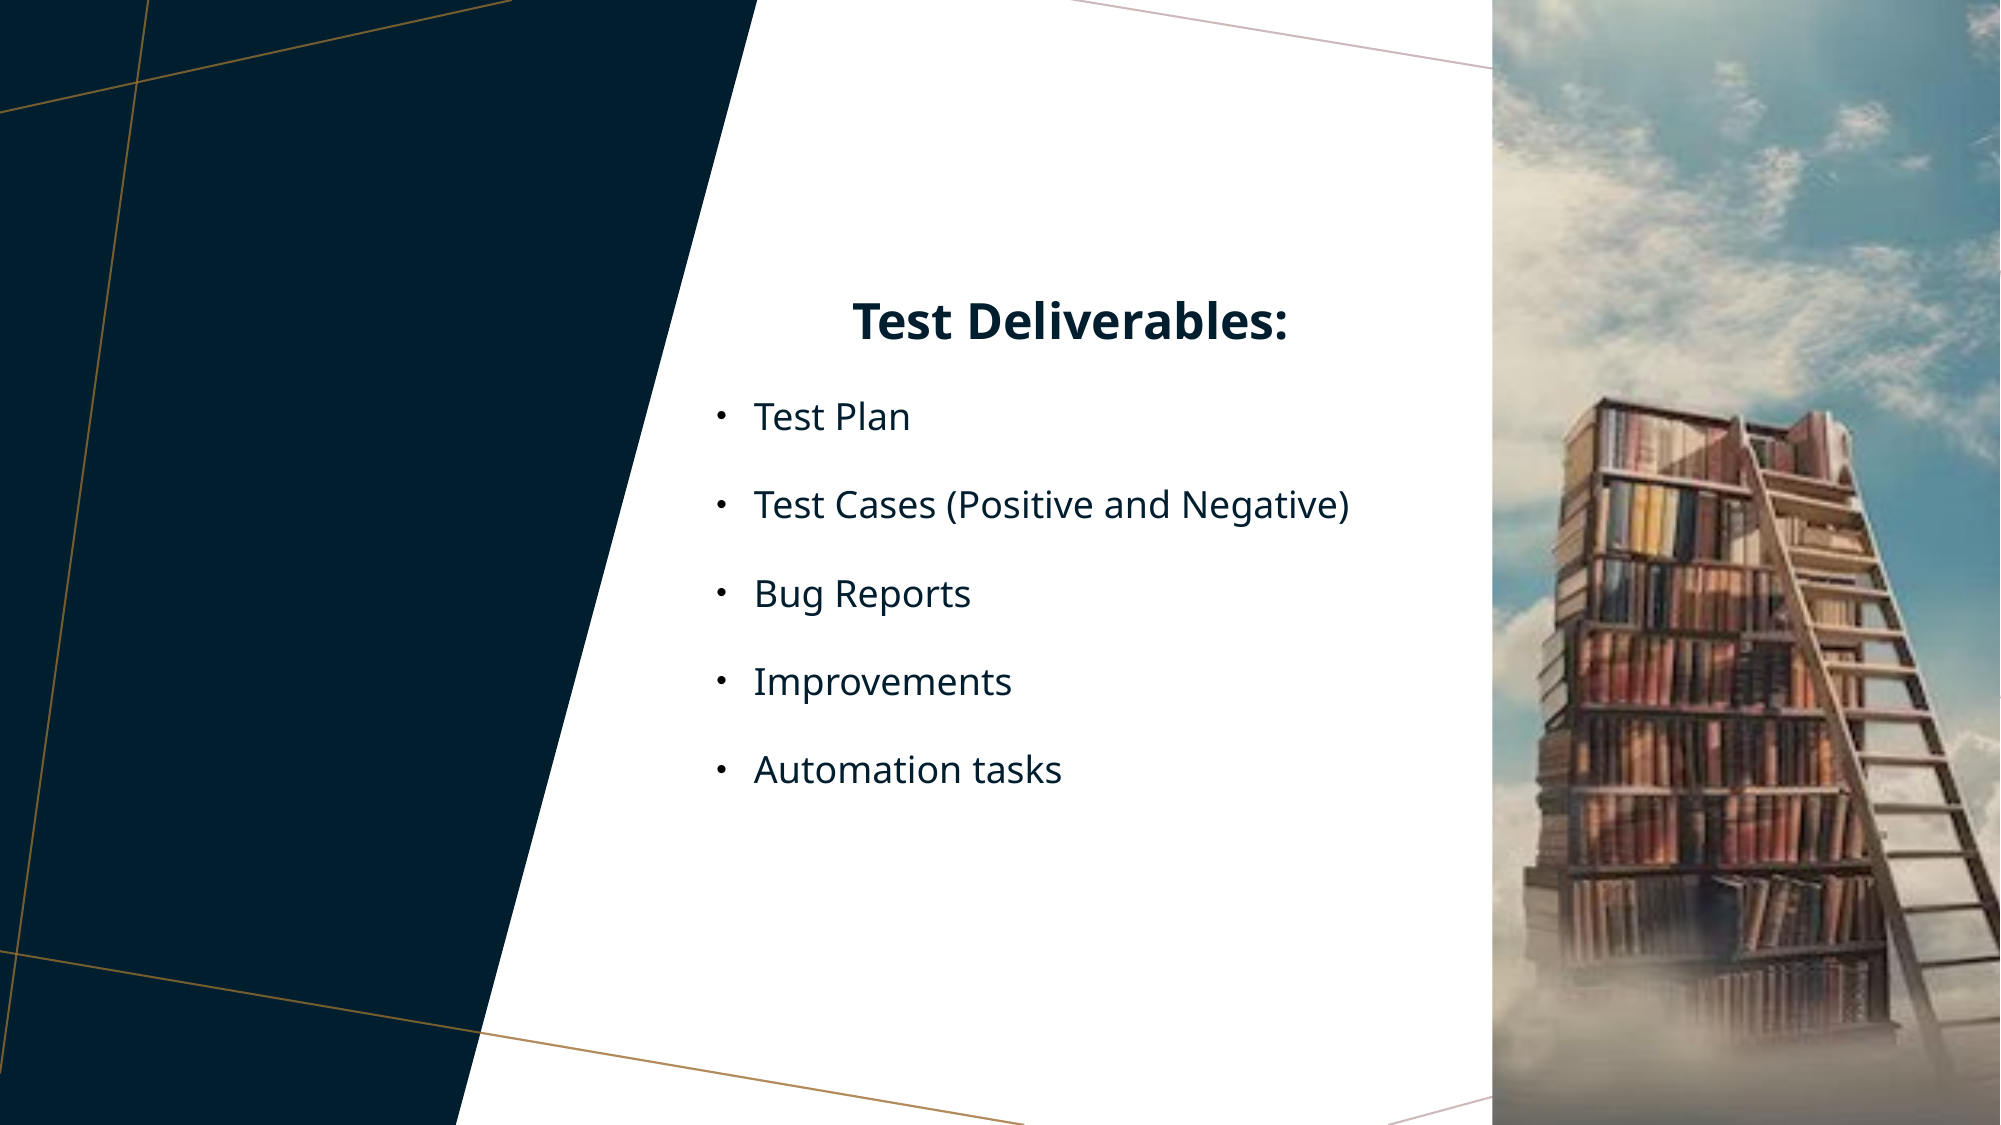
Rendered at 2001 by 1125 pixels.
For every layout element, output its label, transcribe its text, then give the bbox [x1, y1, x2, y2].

picture [1492, 0, 2000, 1125]
title AGENDA [137, 83, 663, 1006]
list Test Deliverables: Test Plan Test Cases (Positive and Negative) Bug Reports Improvements Automation tasks [701, 83, 1492, 1006]
